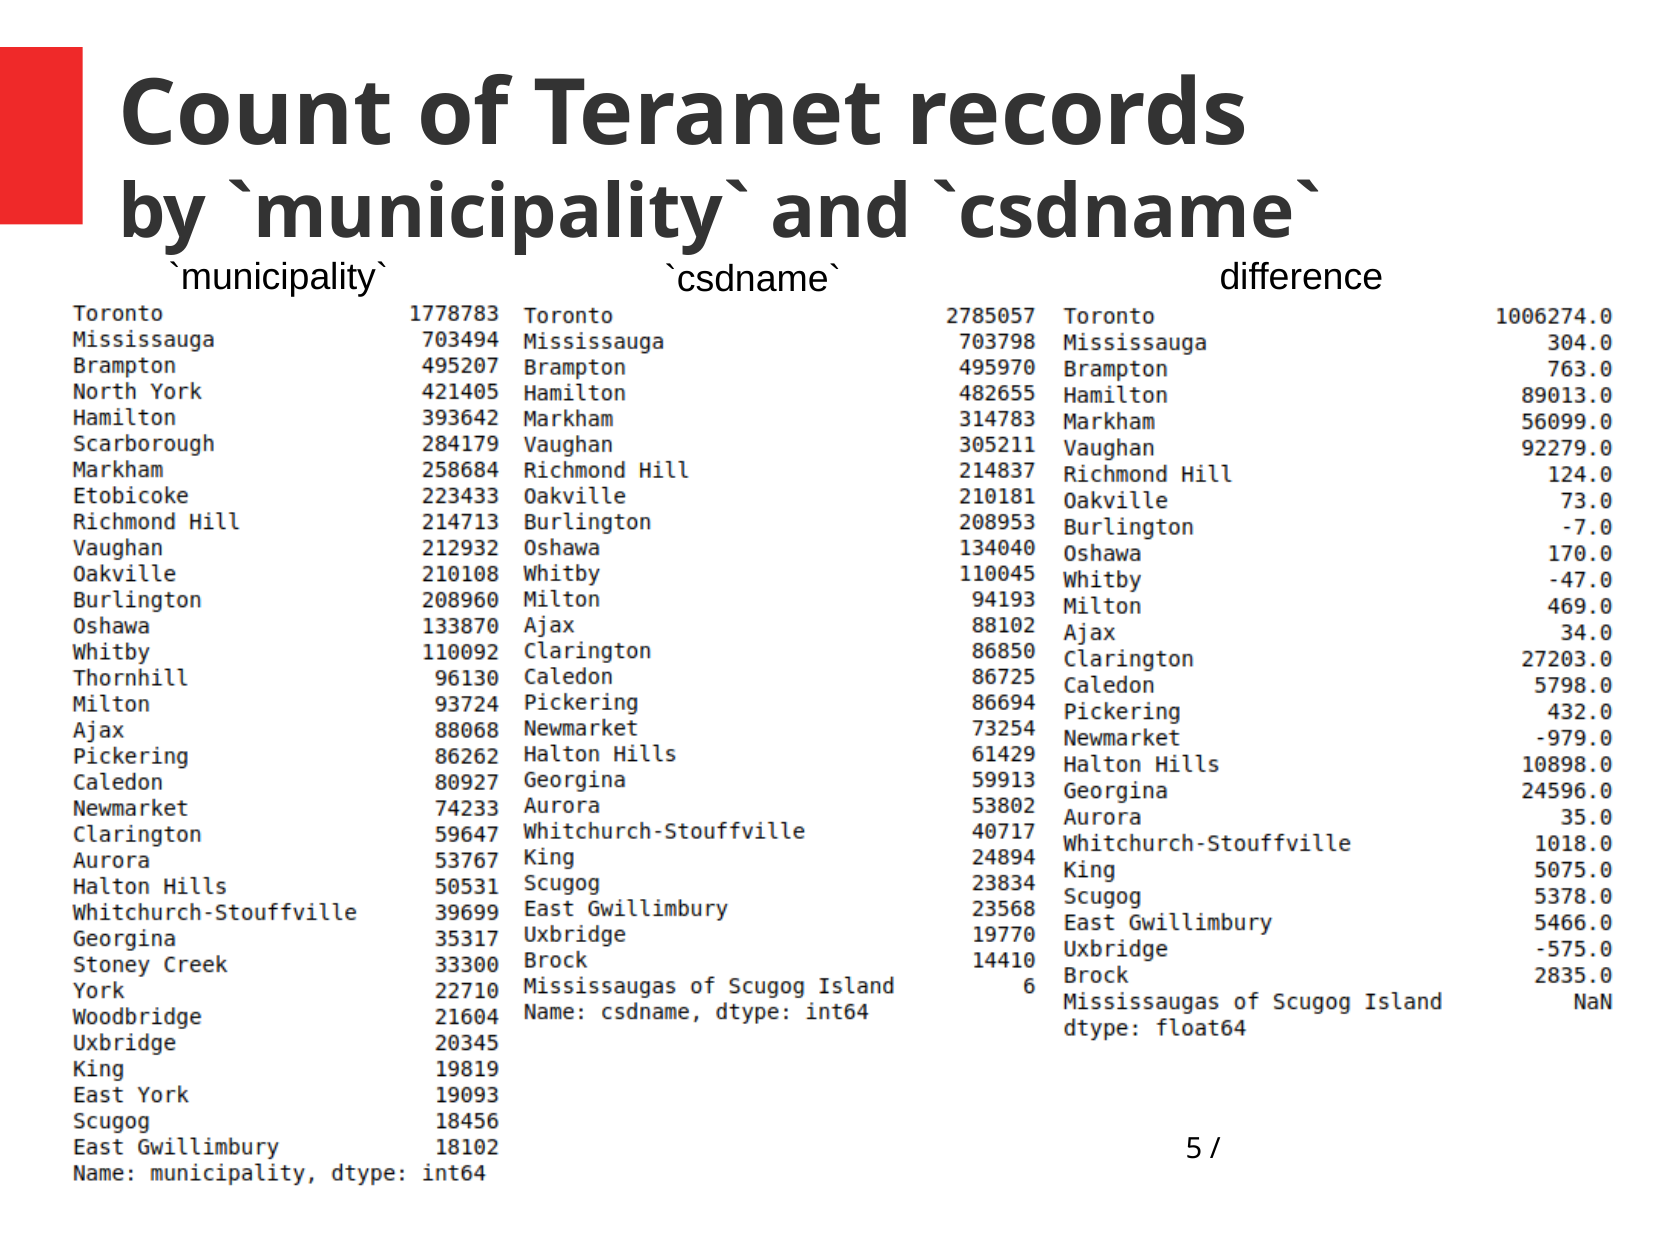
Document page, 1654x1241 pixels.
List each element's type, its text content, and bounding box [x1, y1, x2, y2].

text_box / [1185, 1129, 1571, 1216]
text_box difference [1204, 248, 1524, 305]
picture [513, 296, 1625, 1042]
picture [59, 295, 508, 1193]
text_box `municipality` [153, 248, 473, 305]
text_box `csdname` [649, 250, 969, 308]
title Count of Teranet records by `municipality` and `csdname` [118, 49, 1571, 257]
